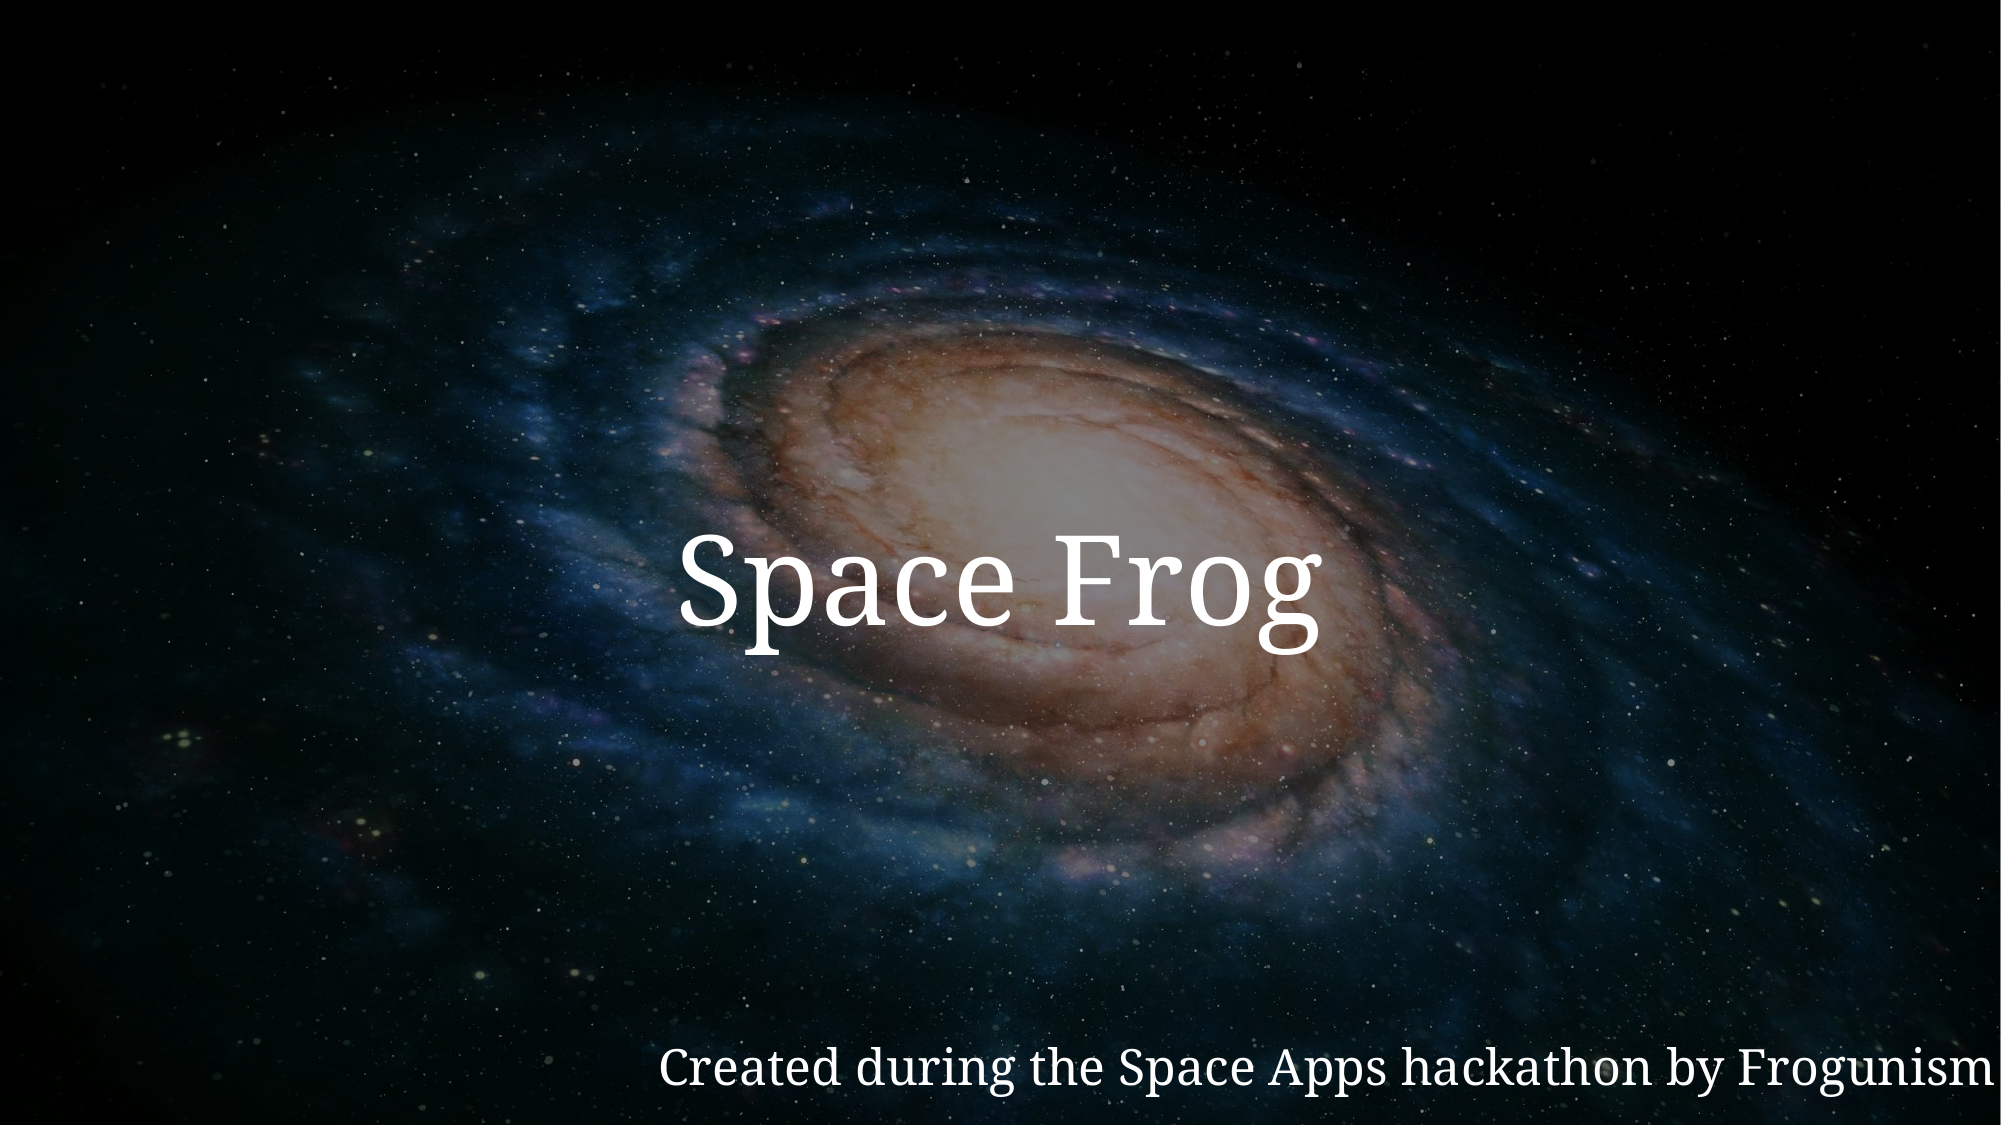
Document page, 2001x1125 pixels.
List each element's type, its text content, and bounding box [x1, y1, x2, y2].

picture [0, 0, 2000, 1125]
title Space Frog [249, 184, 1750, 660]
subtitle Created during the Space Apps hackathon by Frogunism [577, 1034, 2000, 1125]
